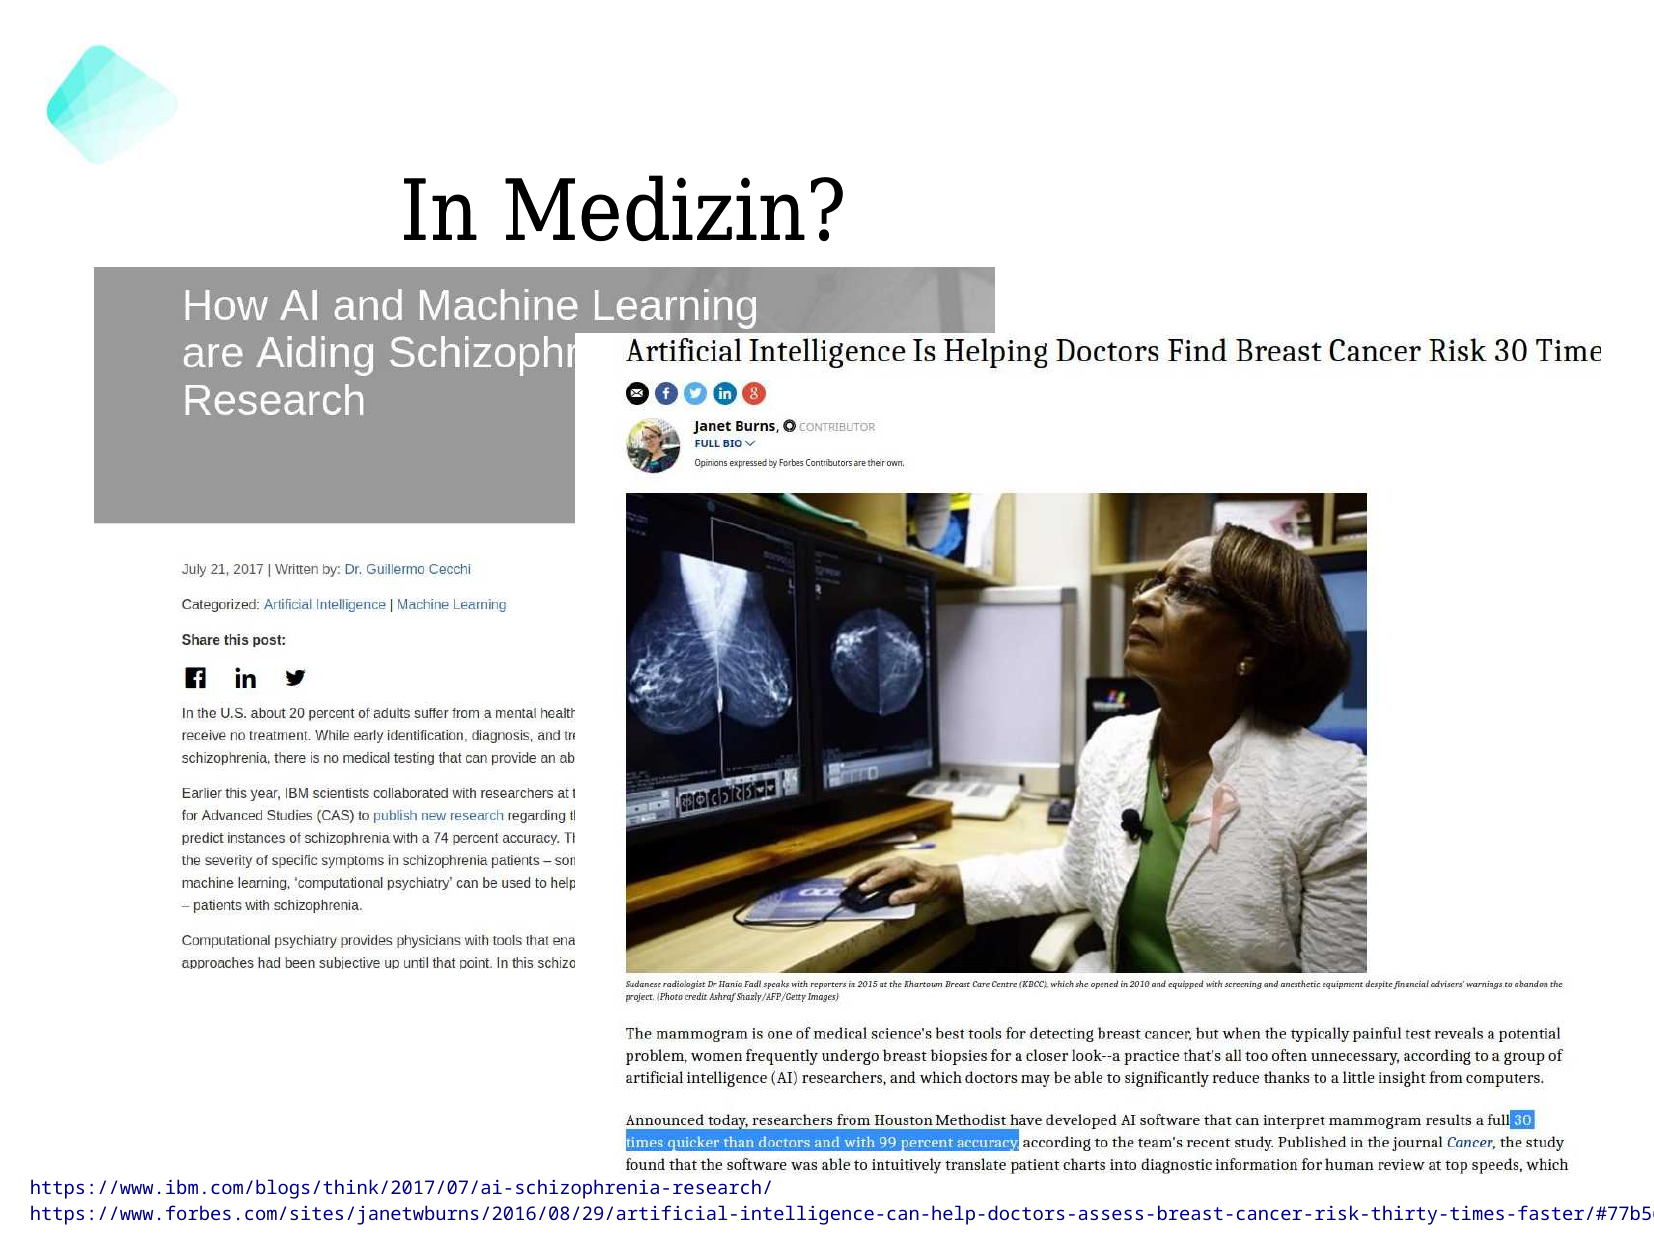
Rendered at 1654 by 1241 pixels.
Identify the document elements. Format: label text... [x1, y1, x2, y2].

picture [94, 267, 1601, 1167]
picture [45, 44, 181, 167]
text_box In Medizin? [385, 155, 1231, 364]
text_box https://www.ibm.com/blogs/think/2017/07/ai-schizophrenia-research/ https://www.forbes.com/sites/janetwburns/2016/08/29/artificial-intelligence-can-help-doctors-assess-breast-cancer-risk-thirty-times-faster/#77b5638a5908 [15, 1167, 1654, 1231]
